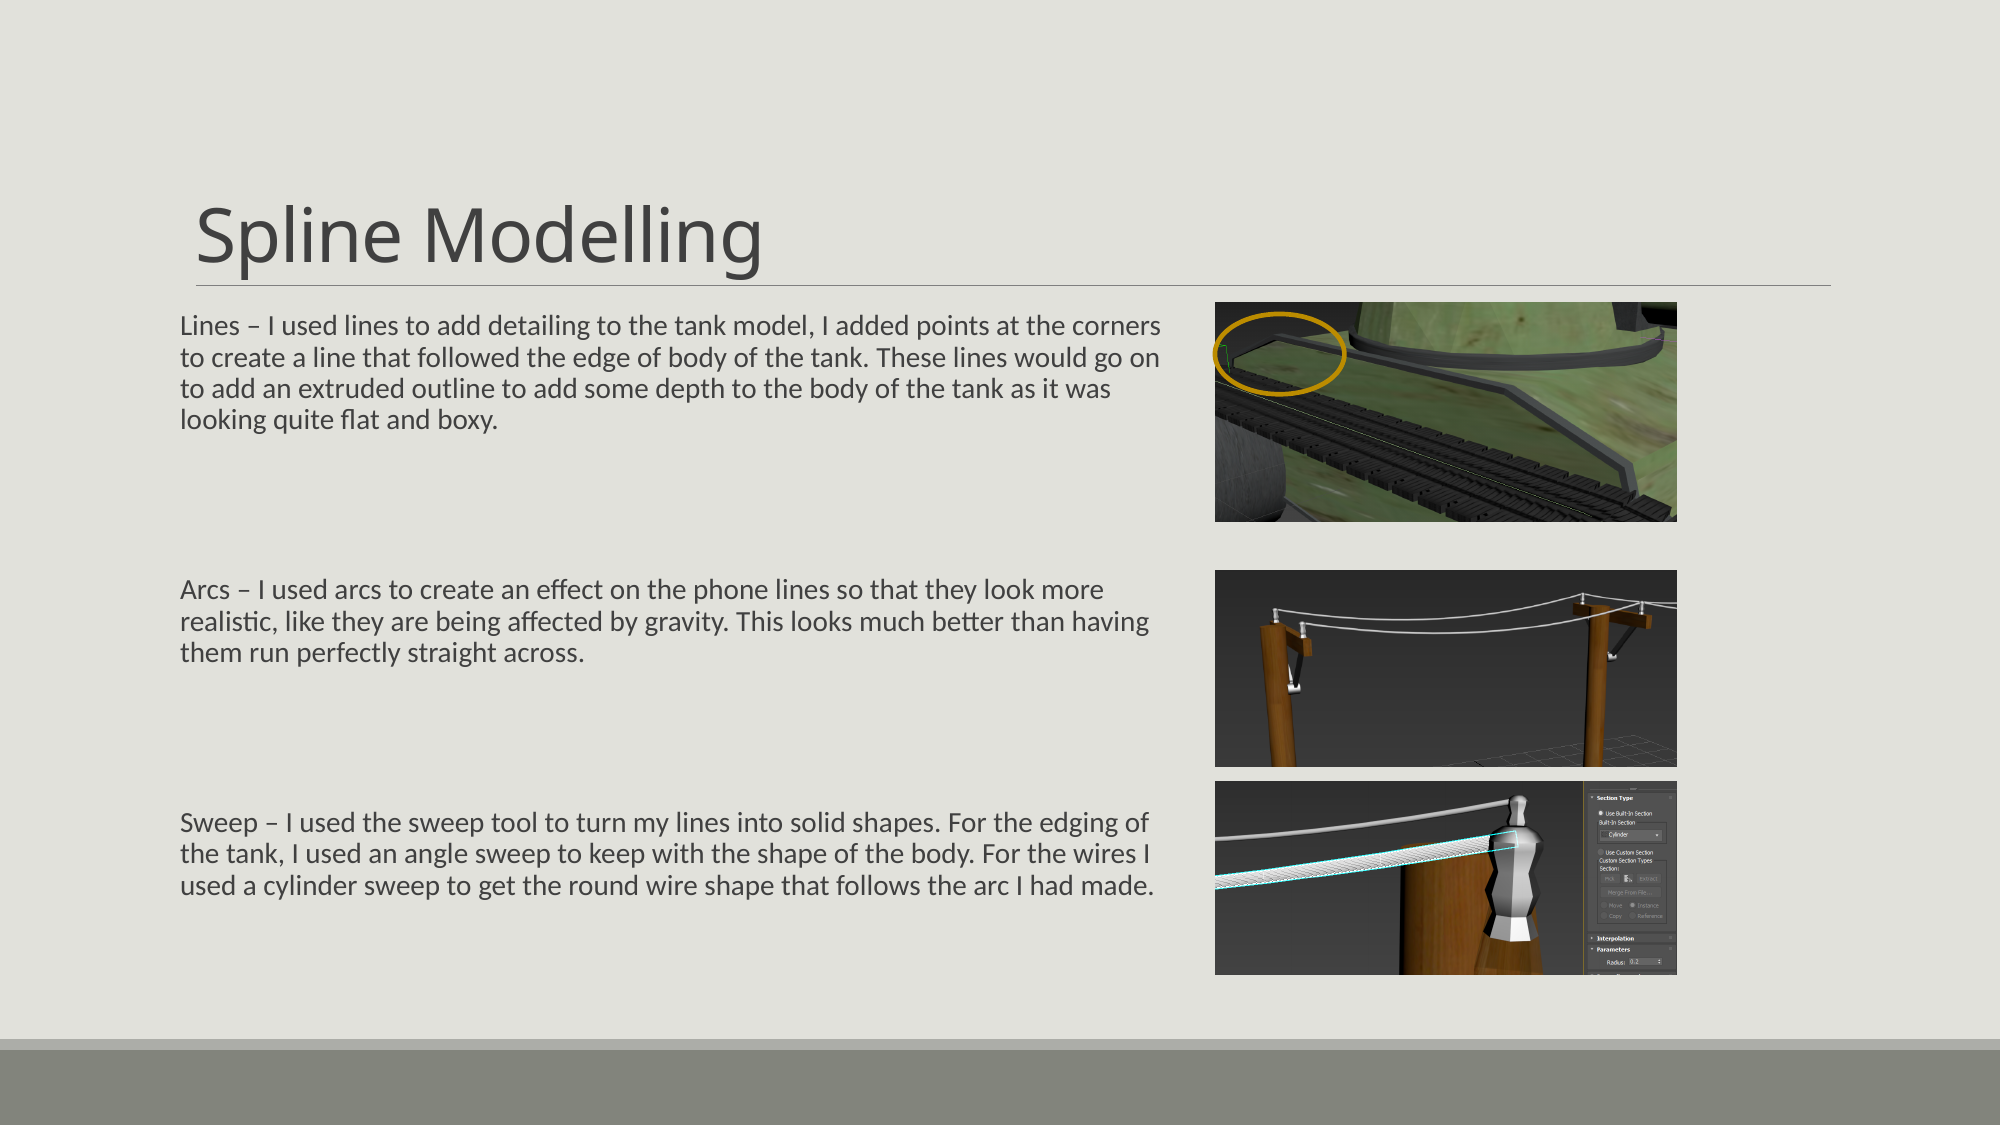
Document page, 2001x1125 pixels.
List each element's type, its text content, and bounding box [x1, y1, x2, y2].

picture [1218, 317, 1342, 391]
picture [1215, 302, 1677, 522]
picture [1215, 570, 1677, 767]
list Lines – I used lines to add detailing to the tank model, I added points at the corners to create a line that followed the edge of body of the tank. These lines would go on to add an extruded outline to add some depth to the body of the tank as it was looking quite flat and boxy. Arcs – I used arcs to create an effect on the phone lines so that they look more realistic, like they are being affected by gravity. This looks much better than having them run perfectly straight across. Sweep – I used the sweep tool to turn my lines into solid shapes. For the edging of the tank, I used an angle sweep to keep with the shape of the body. For the wires I used a cylinder sweep to get the round wire shape that follows the arc I had made. [180, 302, 1178, 963]
picture [1215, 781, 1677, 975]
title Spline Modelling [180, 47, 1831, 286]
